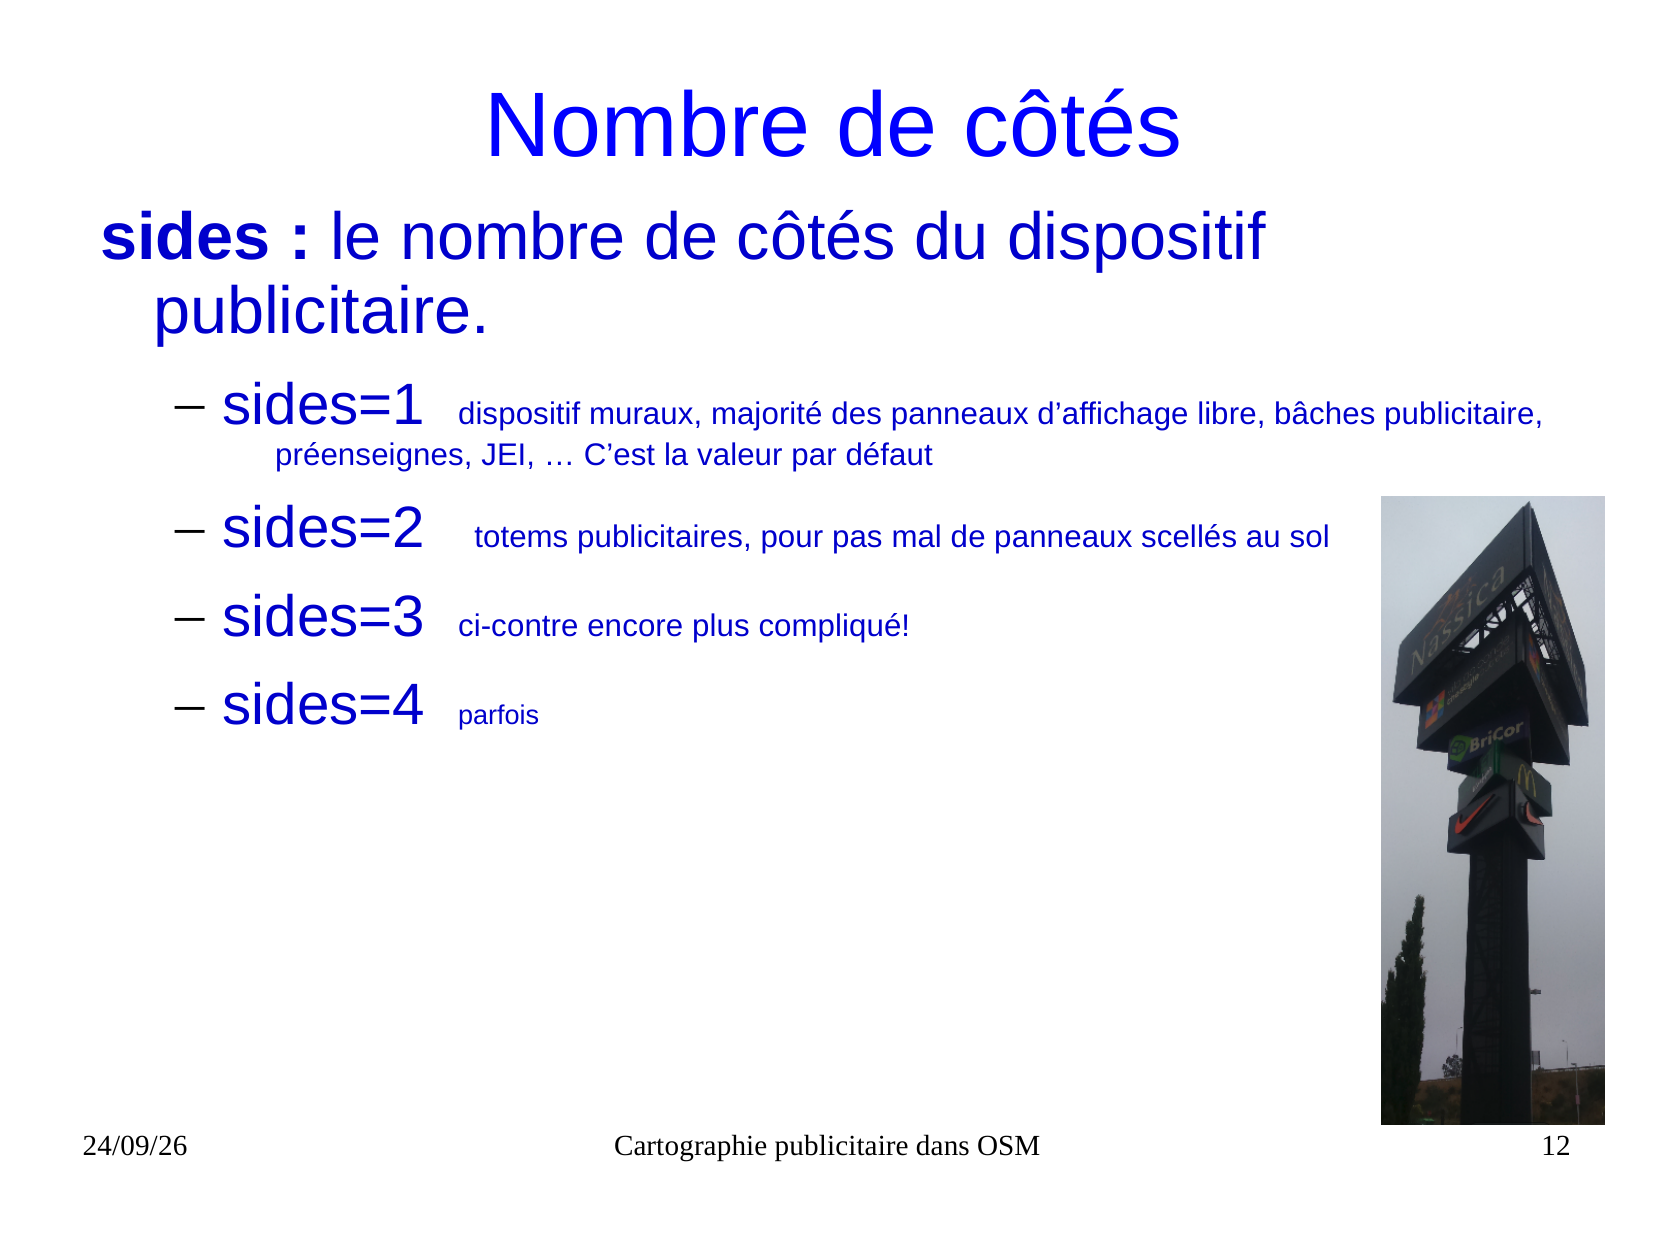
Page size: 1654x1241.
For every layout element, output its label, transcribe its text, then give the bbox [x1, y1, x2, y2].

list sides : le nombre de côtés du dispositif publicitaire. sides=1 dispositif muraux, majorité des panneaux d’affichage libre, bâches publicitaire, préenseignes, JEI, … C’est la valeur par défaut sides=2 totems publicitaires, pour pas mal de panneaux scellés au sol sides=3 ci-contre encore plus compliqué! sides=4 parfois [82, 195, 1571, 1096]
picture [1381, 496, 1605, 1126]
title Nombre de côtés [90, 19, 1579, 225]
